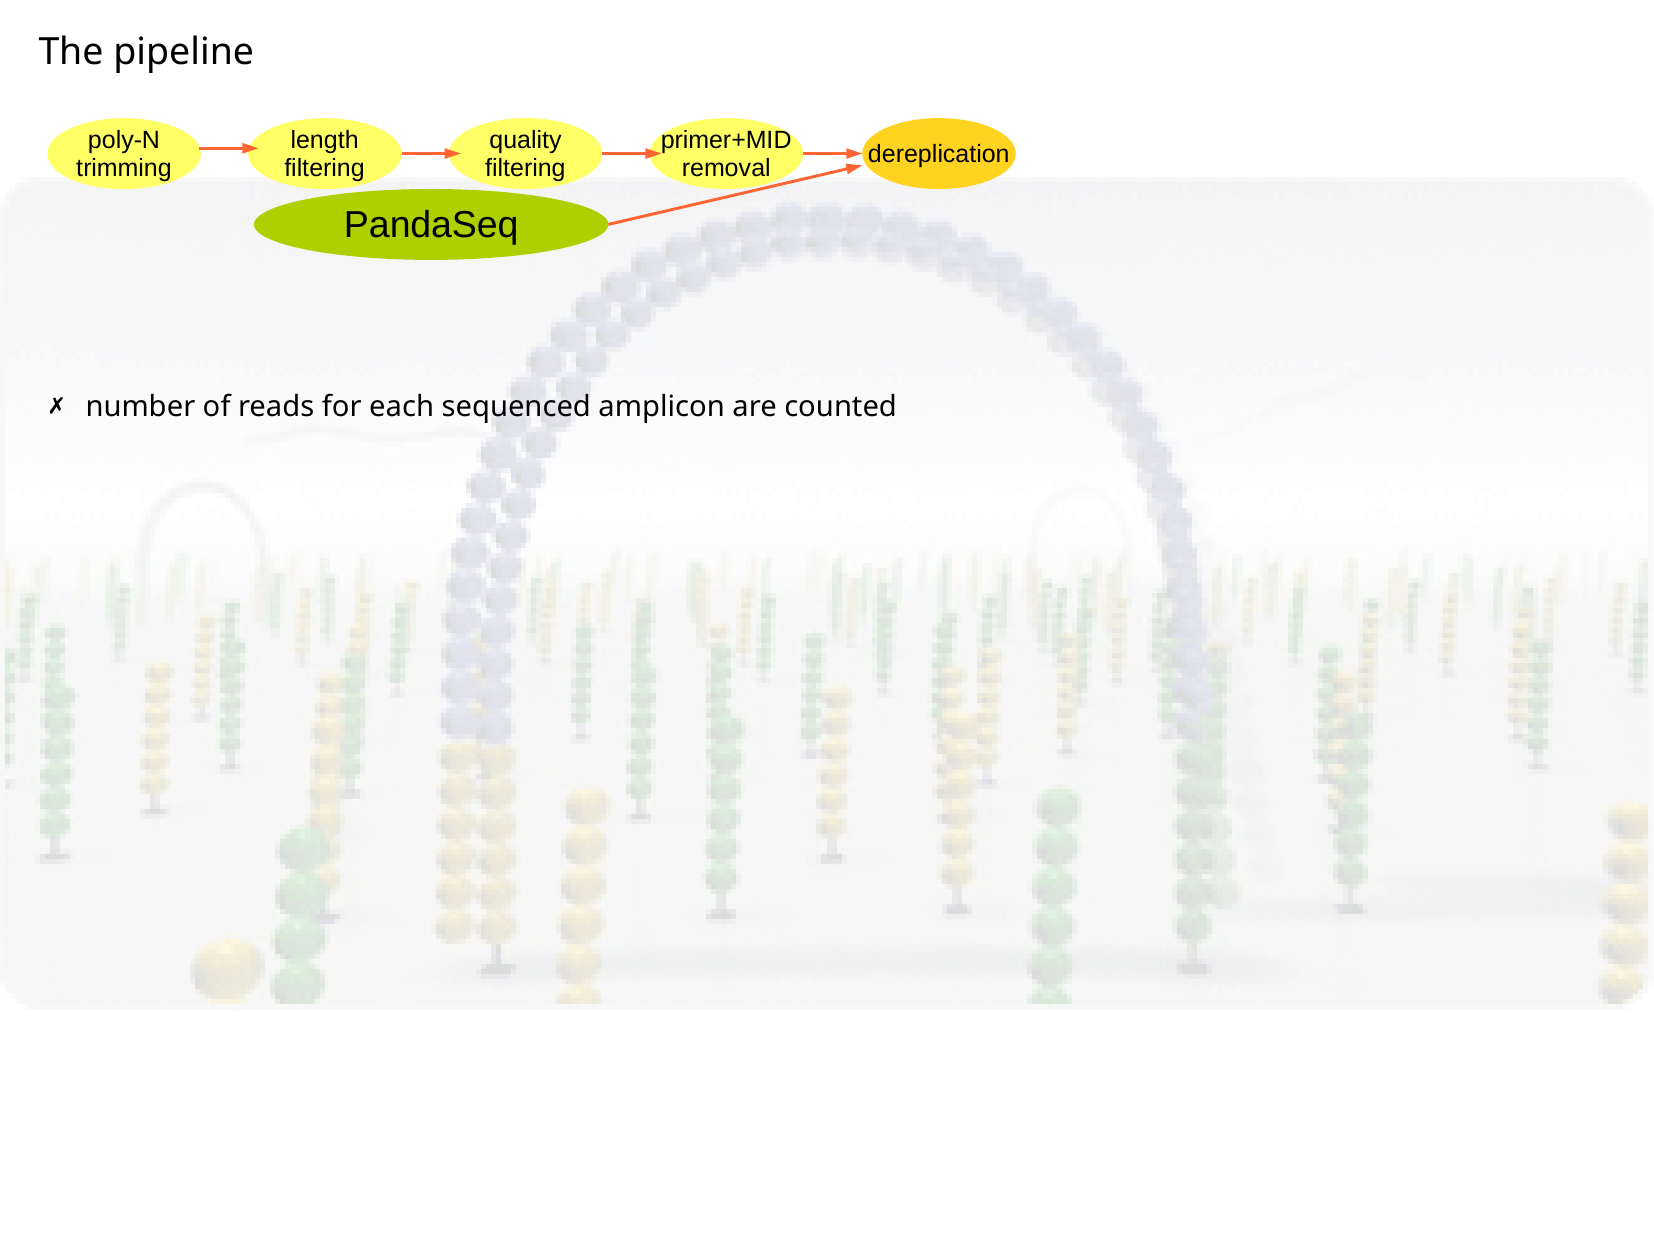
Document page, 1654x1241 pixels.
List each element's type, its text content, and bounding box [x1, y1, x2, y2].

text_box primer+MID removal [650, 118, 804, 190]
text_box number of reads for each sequenced amplicon are counted [35, 378, 1076, 590]
text_box The pipeline [23, 16, 304, 92]
text_box PandaSeq [253, 188, 609, 260]
text_box length filtering [248, 118, 402, 190]
text_box quality filtering [449, 118, 603, 190]
text_box [0, 0, 1654, 1241]
text_box poly-N trimming [47, 118, 201, 190]
text_box dereplication [862, 118, 1016, 190]
